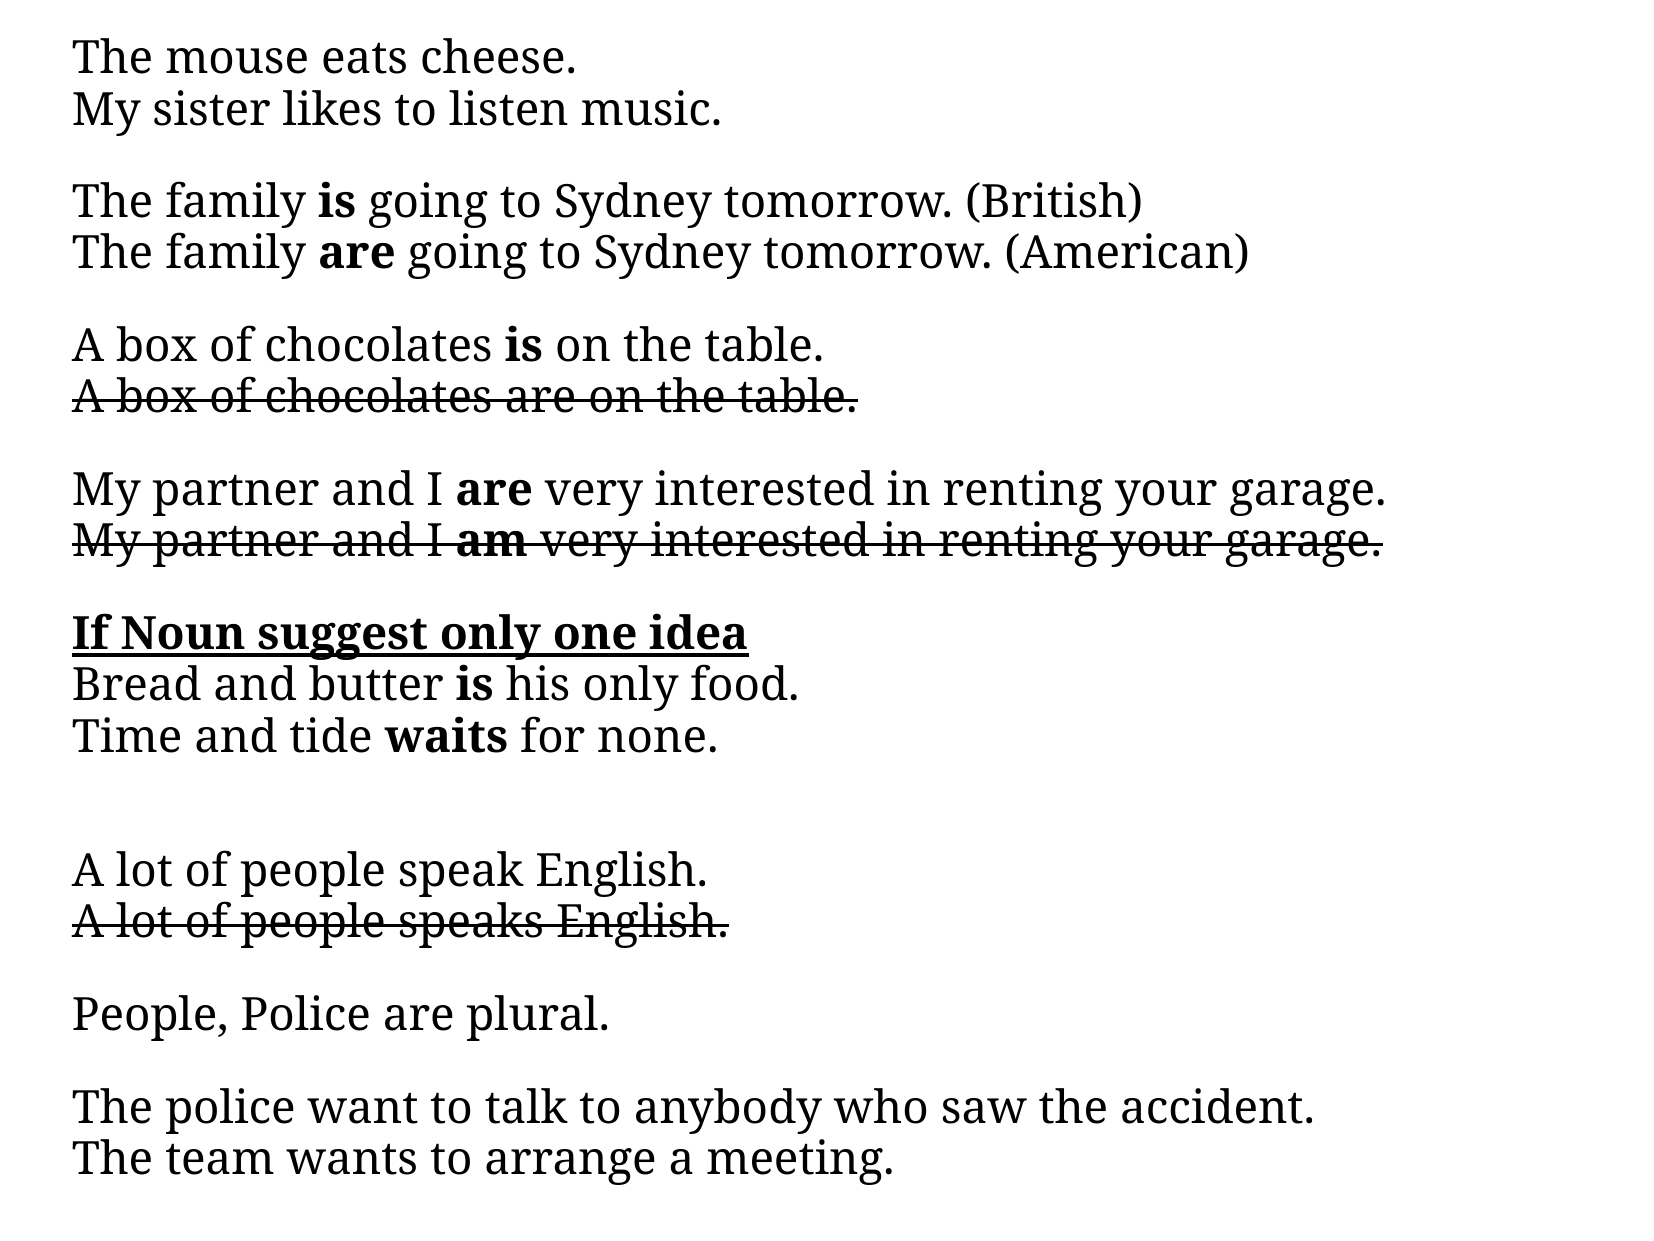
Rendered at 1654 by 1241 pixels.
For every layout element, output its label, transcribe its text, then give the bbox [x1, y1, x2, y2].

text_box The mouse eats cheese. My sister likes to listen music. The family is going to Sydney tomorrow. (British) The family are going to Sydney tomorrow. (American) A box of chocolates is on the table. A box of chocolates are on the table. My partner and I are very interested in renting your garage. My partner and I am very interested in renting your garage. If Noun suggest only one idea Bread and butter is his only food. Time and tide waits for none. A lot of people speak English. A lot of people speaks English. People, Police are plural. The police want to talk to anybody who saw the accident. The team wants to arrange a meeting. [71, 31, 1560, 1140]
